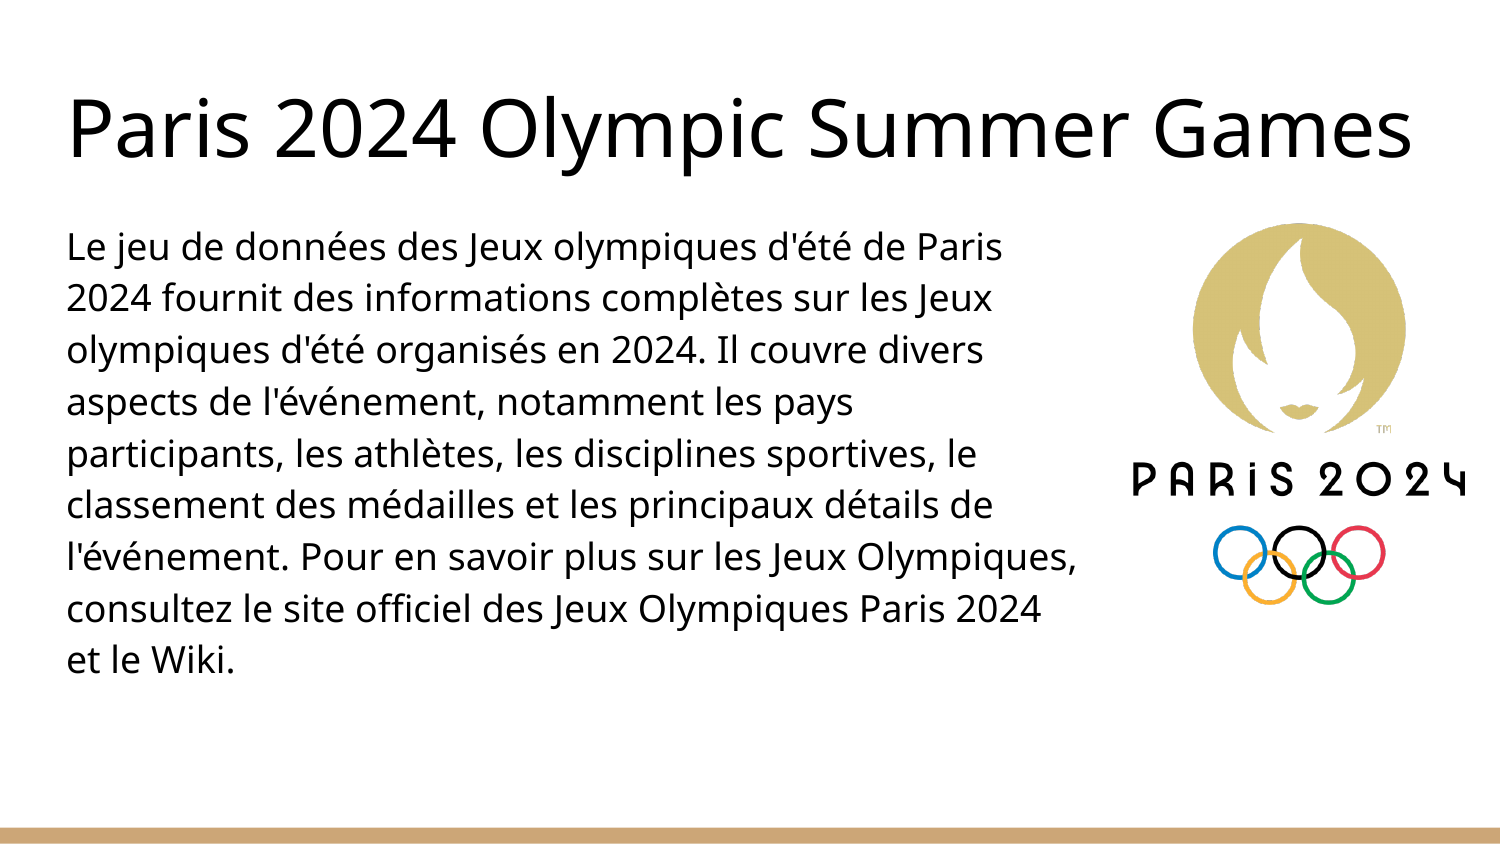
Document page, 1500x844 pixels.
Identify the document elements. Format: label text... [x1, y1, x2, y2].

title Paris 2024 Olympic Summer Games [51, 51, 1449, 189]
list Le jeu de données des Jeux olympiques d'été de Paris 2024 fournit des informations complètes sur les Jeux olympiques d'été organisés en 2024. Il couvre divers aspects de l'événement, notamment les pays participants, les athlètes, les disciplines sportives, le classement des médailles et les principaux détails de l'événement. Pour en savoir plus sur les Jeux Olympiques, consultez le site officiel des Jeux Olympiques Paris 2024 et le Wiki. [51, 200, 1099, 752]
picture [1123, 213, 1475, 615]
